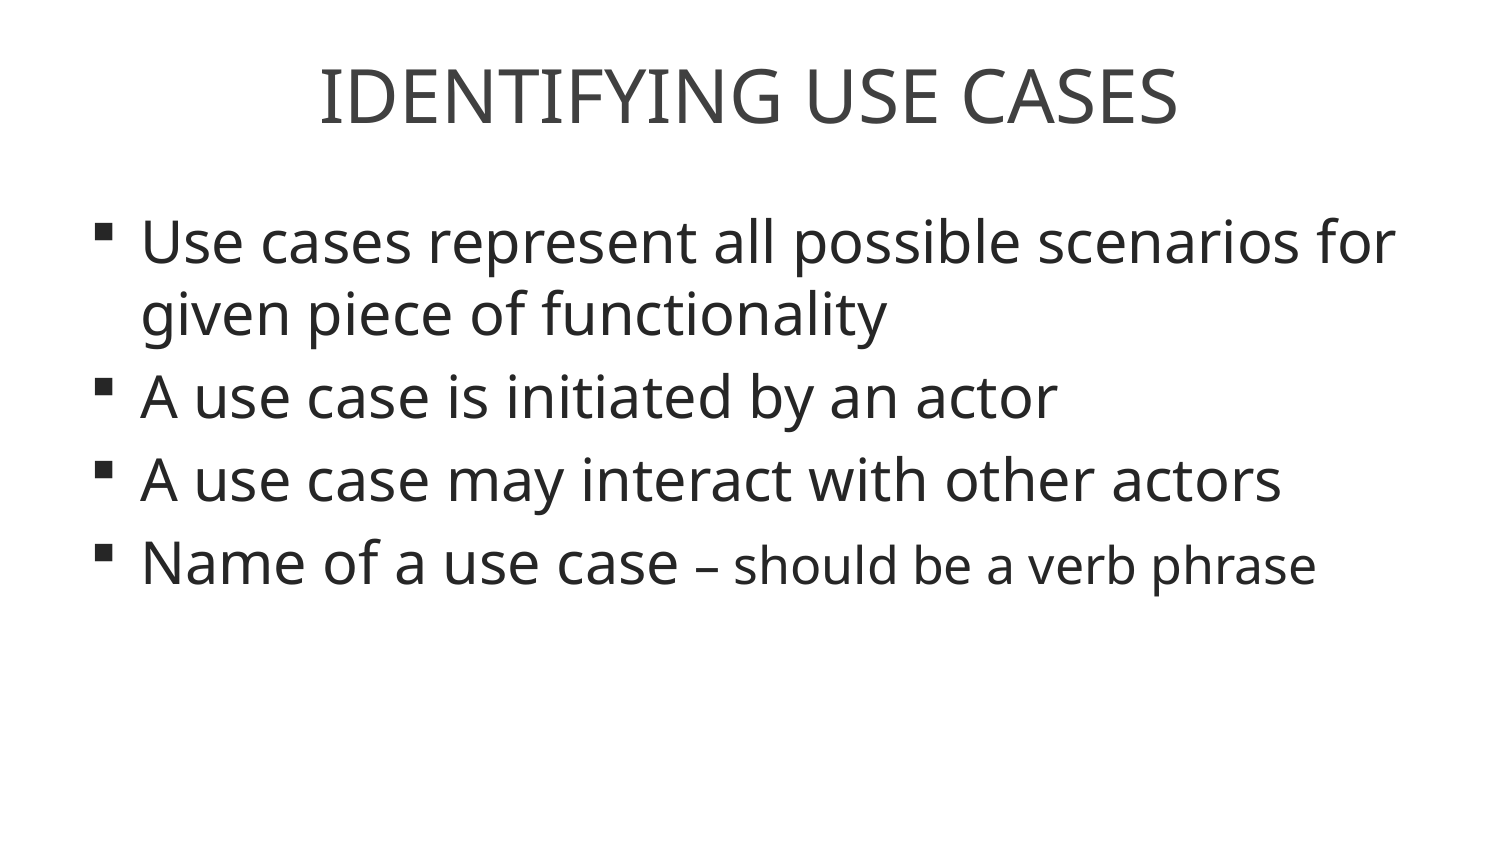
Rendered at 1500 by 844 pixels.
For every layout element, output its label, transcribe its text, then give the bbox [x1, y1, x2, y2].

title Identifying use cases [75, 23, 1425, 164]
list Use cases represent all possible scenarios for given piece of functionality A use case is initiated by an actor A use case may interact with other actors Name of a use case – should be a verb phrase [75, 196, 1425, 754]
